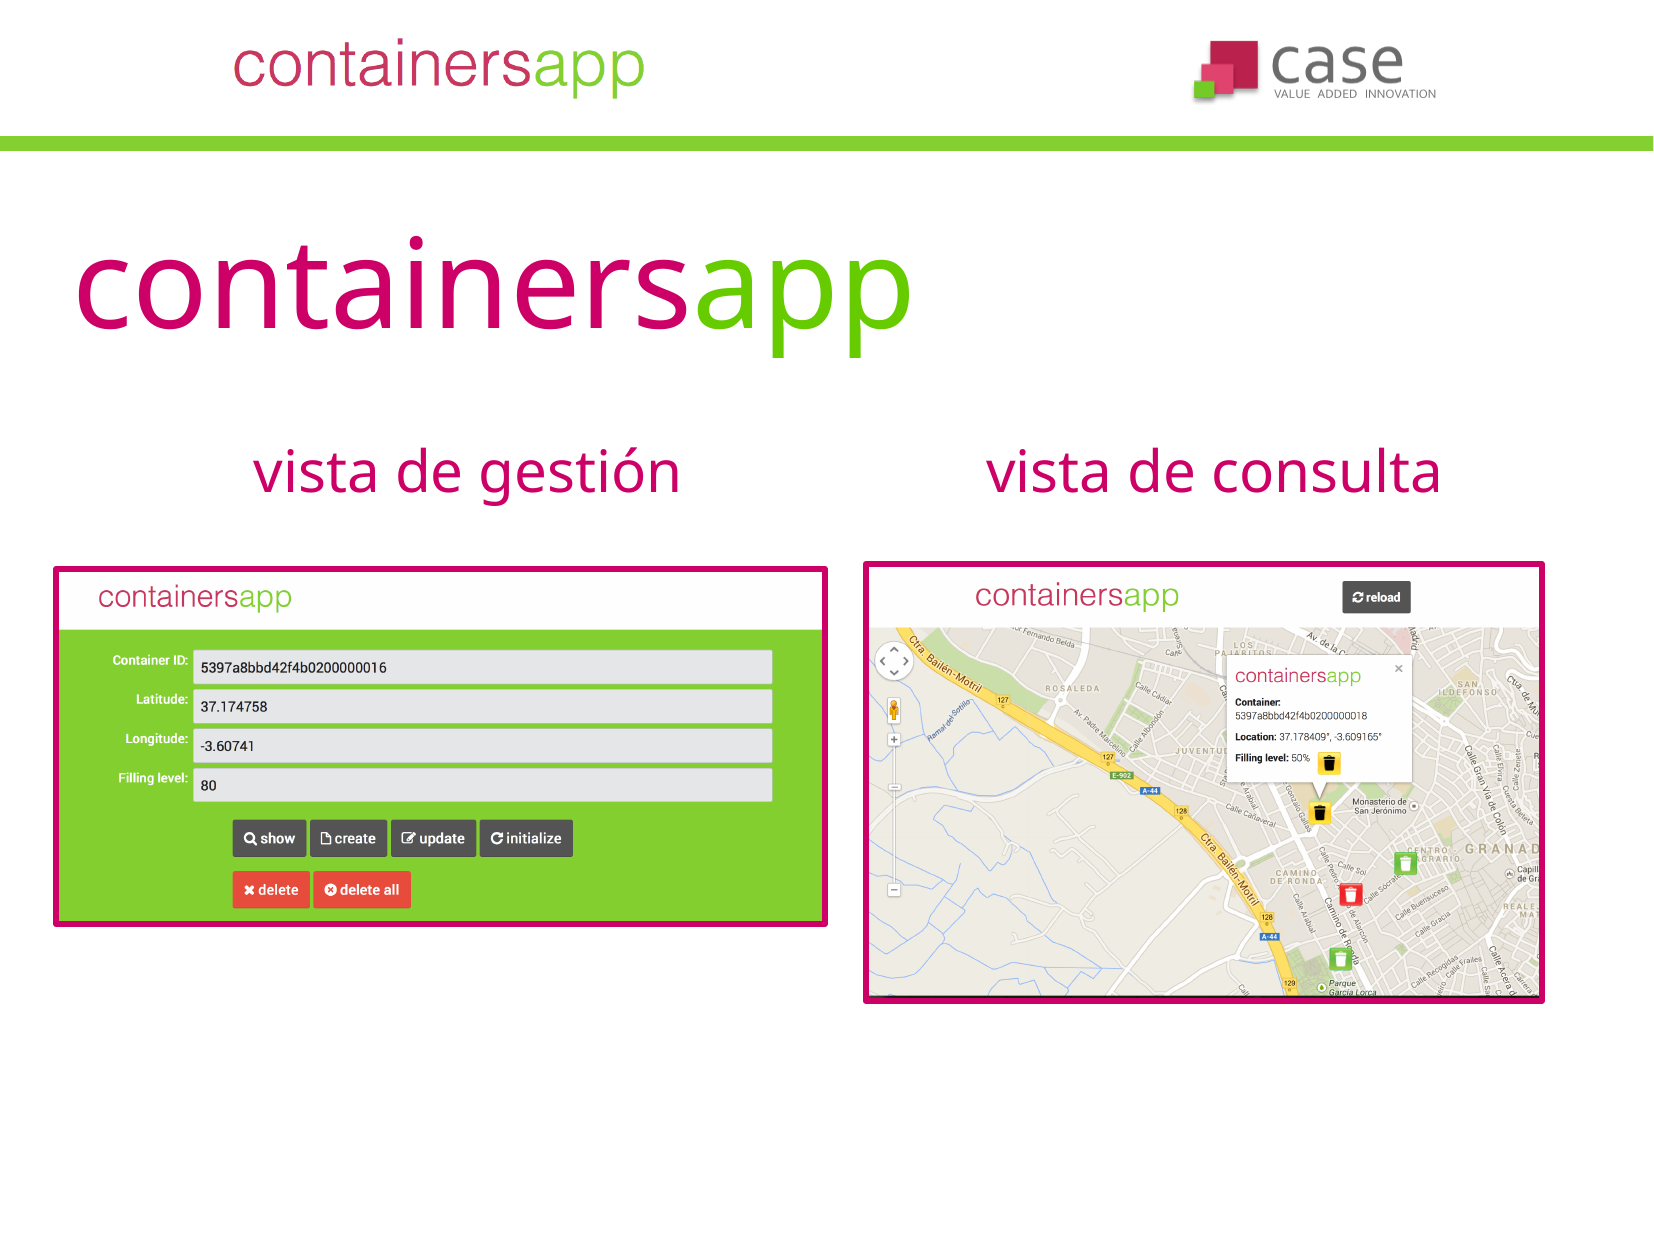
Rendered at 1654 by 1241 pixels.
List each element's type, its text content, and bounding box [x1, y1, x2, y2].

picture [59, 571, 822, 922]
title vista de consulta [986, 407, 1501, 532]
picture [0, 5, 1654, 151]
picture [868, 566, 1539, 999]
title containersapp a [72, 207, 1561, 507]
title vista de gestión [253, 407, 691, 532]
